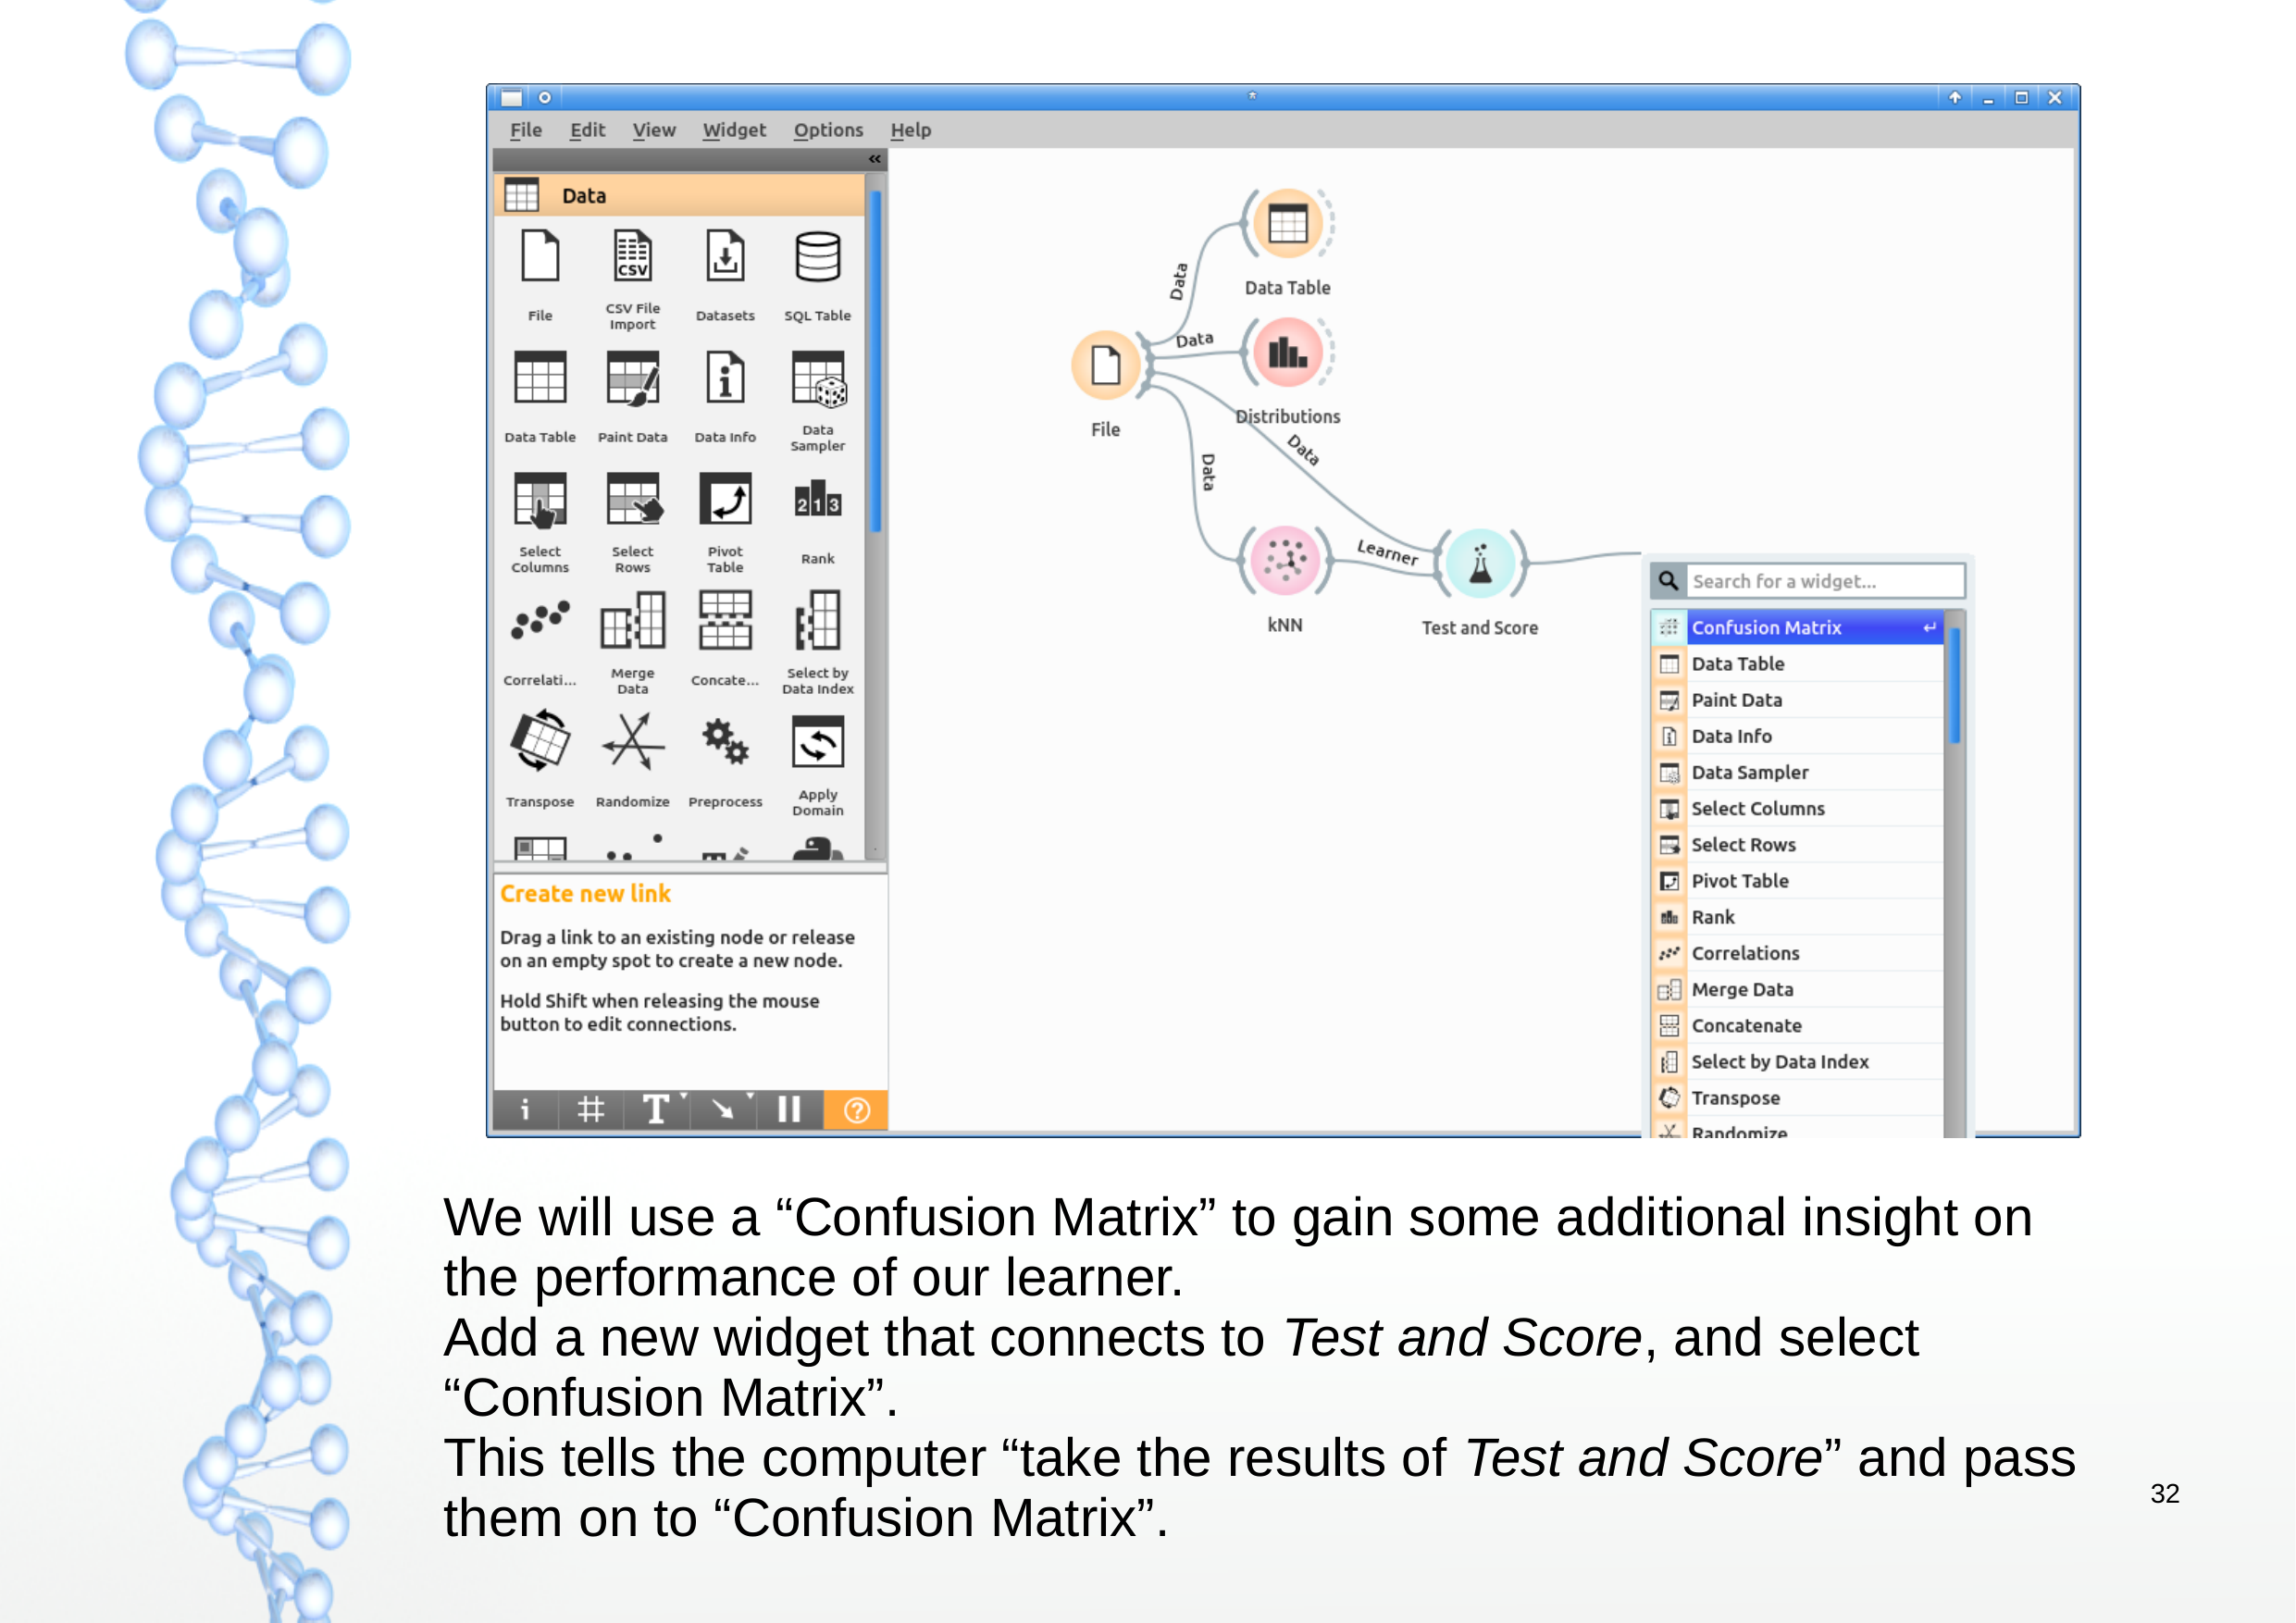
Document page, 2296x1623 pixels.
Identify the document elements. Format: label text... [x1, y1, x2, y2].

text_box We will use a “Confusion Matrix” to gain some additional insight on the performance of our learner. Add a new widget that connects to Test and Score, and select “Confusion Matrix”. This tells the computer “take the results of Test and Score” and pass them on to “Confusion Matrix”. [430, 1180, 2139, 1555]
picture [0, 0, 2296, 1623]
